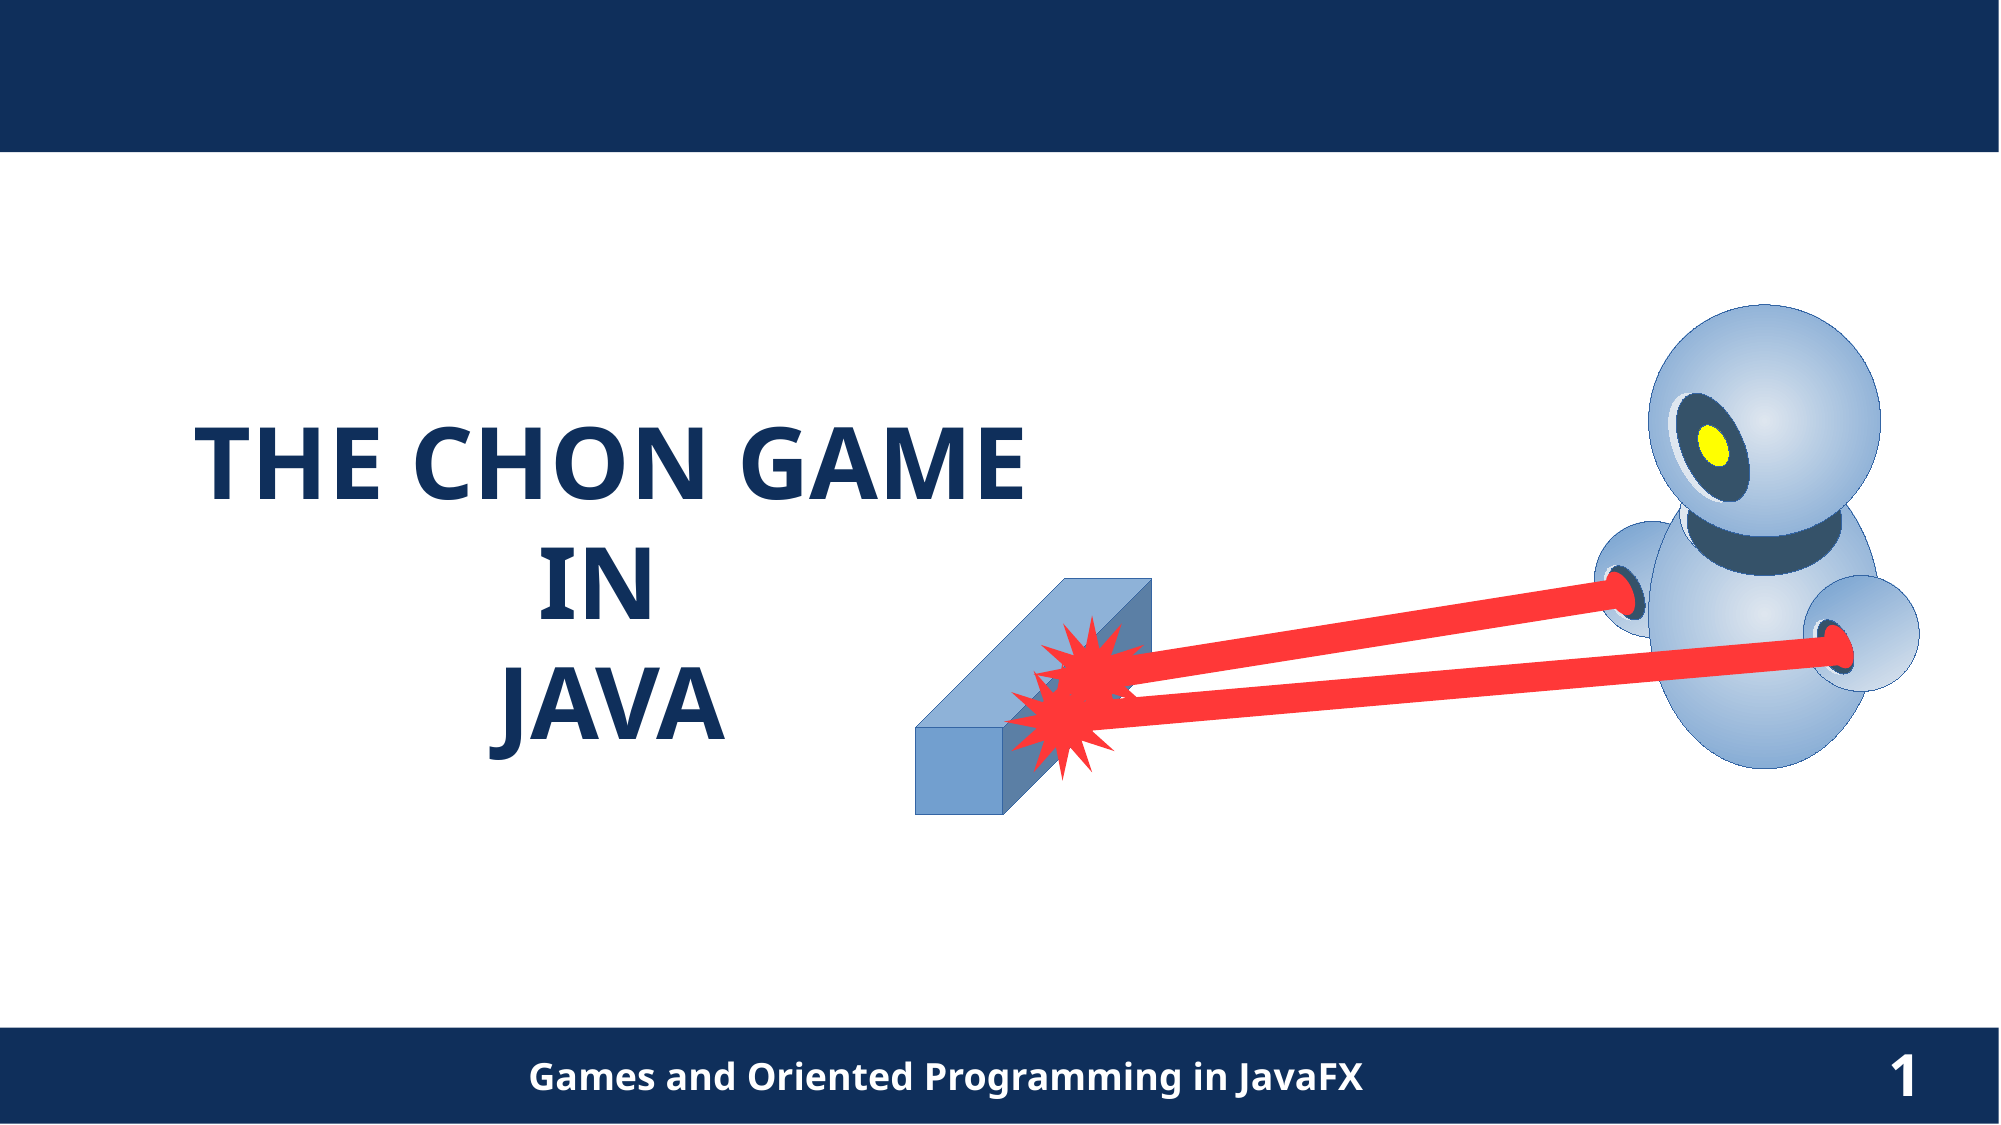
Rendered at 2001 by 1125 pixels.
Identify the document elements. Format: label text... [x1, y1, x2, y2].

text_box [915, 304, 1920, 815]
text_box THE CHON GAME IN JAVA [137, 391, 1086, 767]
